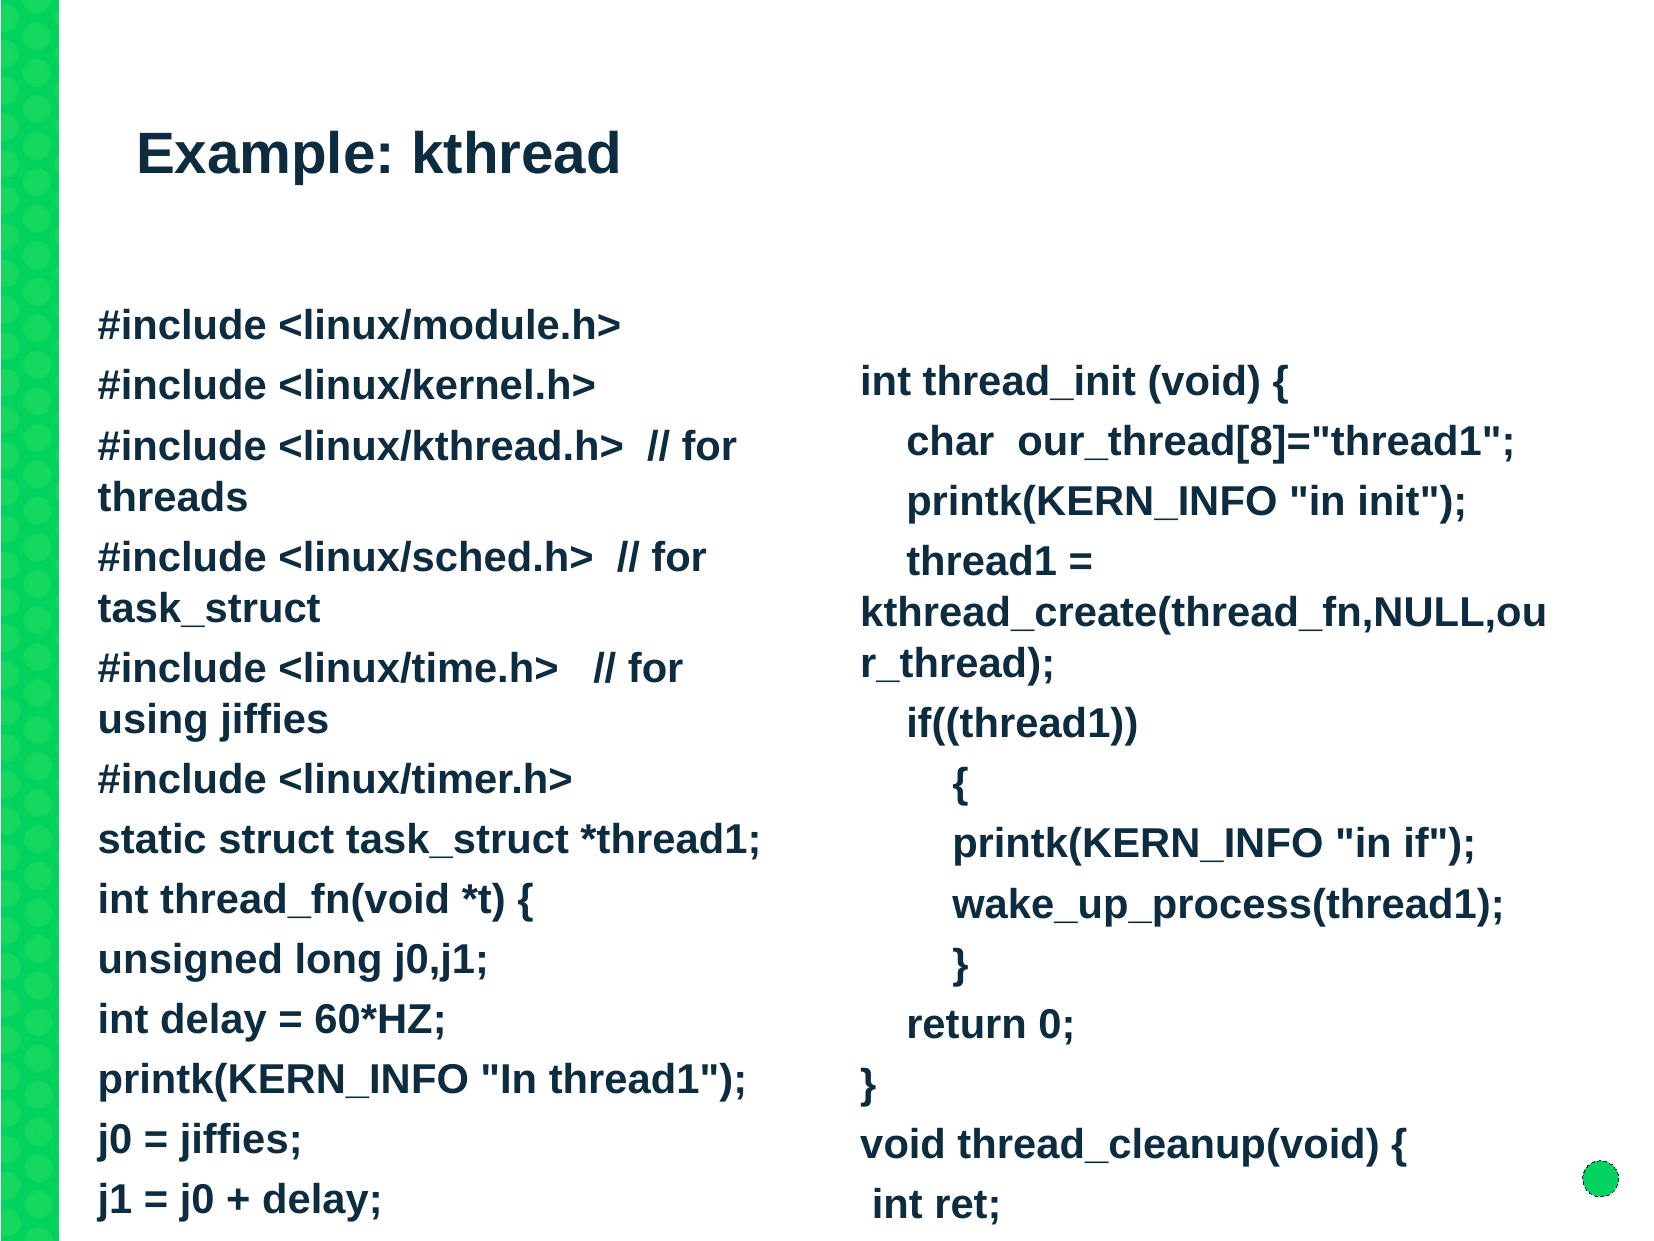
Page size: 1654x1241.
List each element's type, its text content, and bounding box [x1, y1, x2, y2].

picture [1, 0, 59, 1241]
title Example: kthread [121, 49, 1531, 257]
list #include <linux/module.h> #include <linux/kernel.h> #include <linux/kthread.h> // for threads #include <linux/sched.h> // for task_struct #include <linux/time.h> // for using jiffies #include <linux/timer.h> static struct task_struct *thread1; int thread_fn(void *t) { unsigned long j0,j1; int delay = 60*HZ; printk(KERN_INFO "In thread1"); j0 = jiffies; j1 = j0 + delay; while (time_before(jiffies, j1)) schedule(); Return 0; } [82, 290, 809, 1010]
list int thread_init (void) { char our_thread[8]="thread1"; printk(KERN_INFO "in init"); thread1 = kthread_create(thread_fn,NULL,our_thread); if((thread1)) { printk(KERN_INFO "in if"); wake_up_process(thread1); } return 0; } void thread_cleanup(void) { int ret; ret = kthread_stop(thread1); if(!ret) printk(KERN_INFO "Thread stopped"); } MODULE_LICENSE("GPL"); module_init(thread_init); module_exit(thread_cleanup); [845, 290, 1572, 1010]
